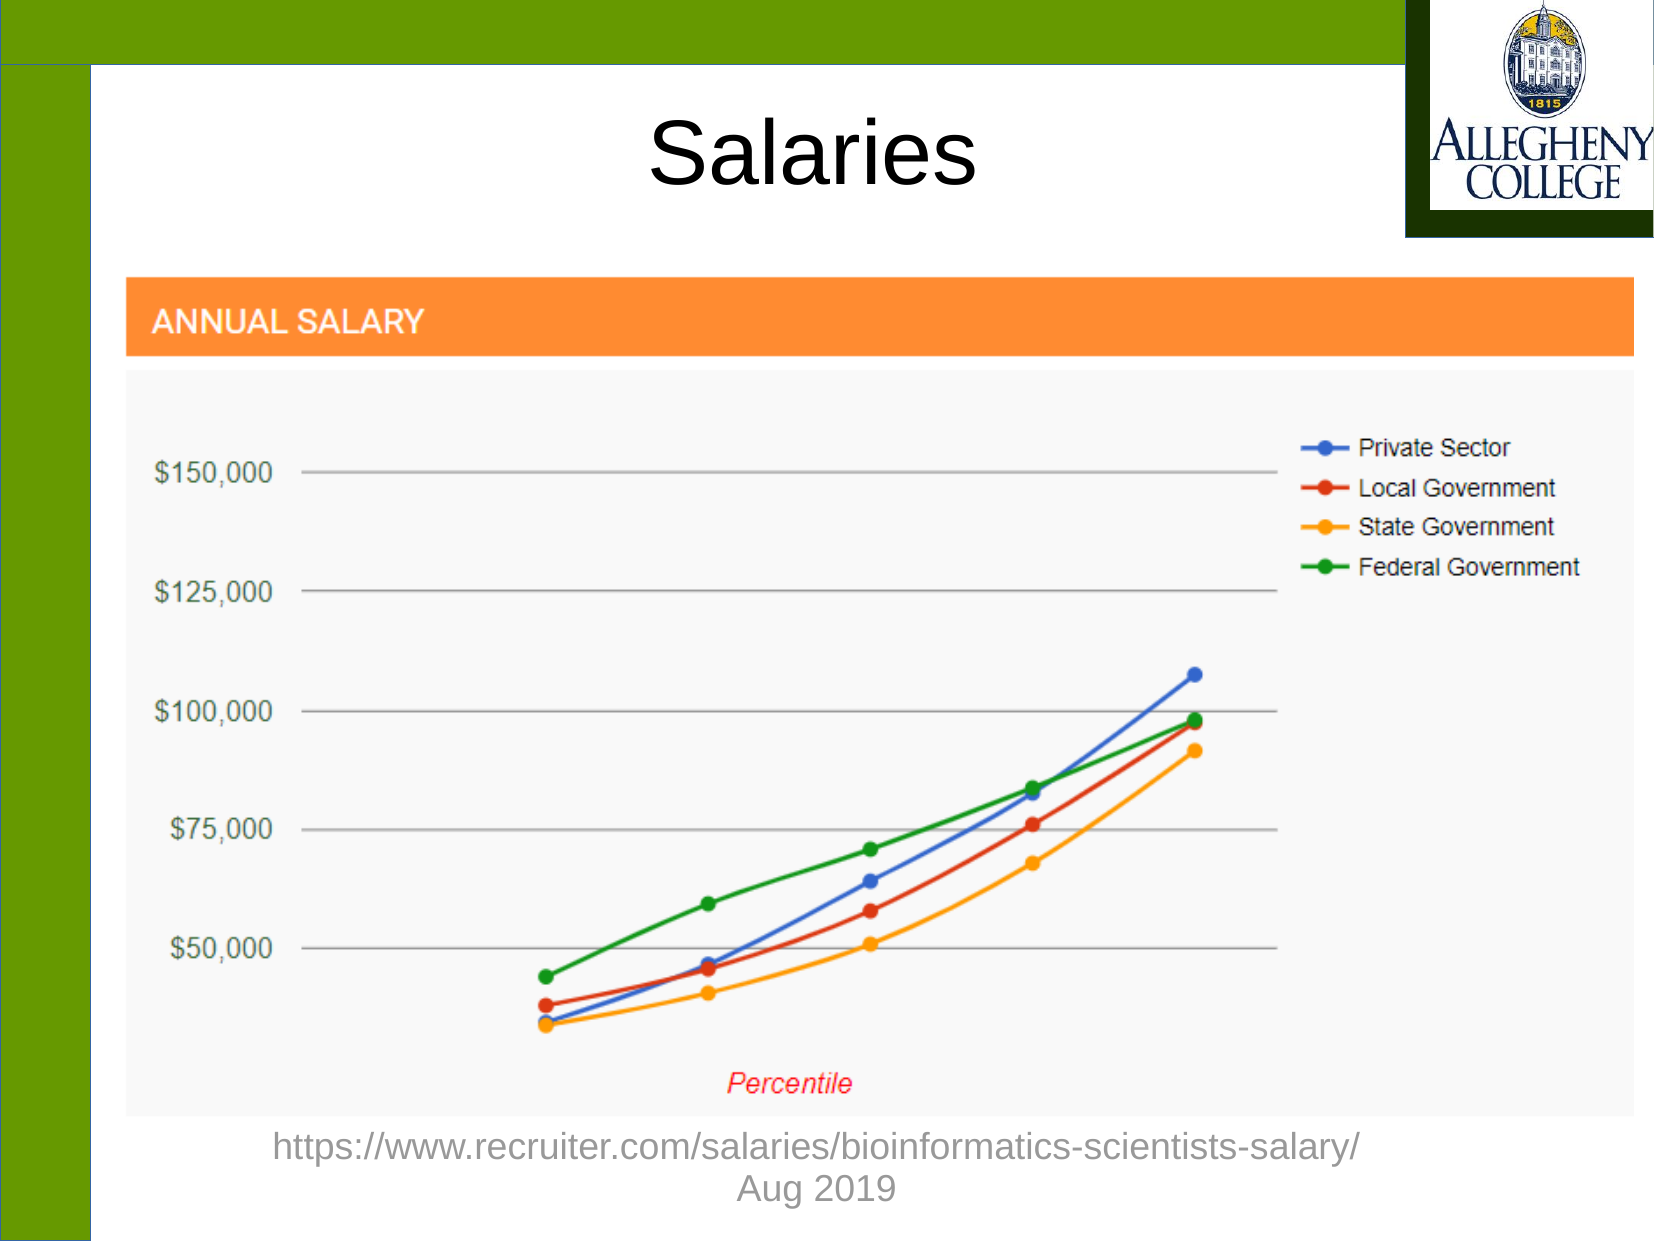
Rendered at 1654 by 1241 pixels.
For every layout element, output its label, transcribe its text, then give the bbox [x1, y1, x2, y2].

picture [1430, 0, 1654, 210]
picture [109, 260, 1634, 1120]
text_box [0, 0, 1654, 1241]
text_box https://www.recruiter.com/salaries/bioinformatics-scientists-salary/ Aug 2019 [257, 1118, 1376, 1218]
title Salaries [112, 65, 1515, 257]
